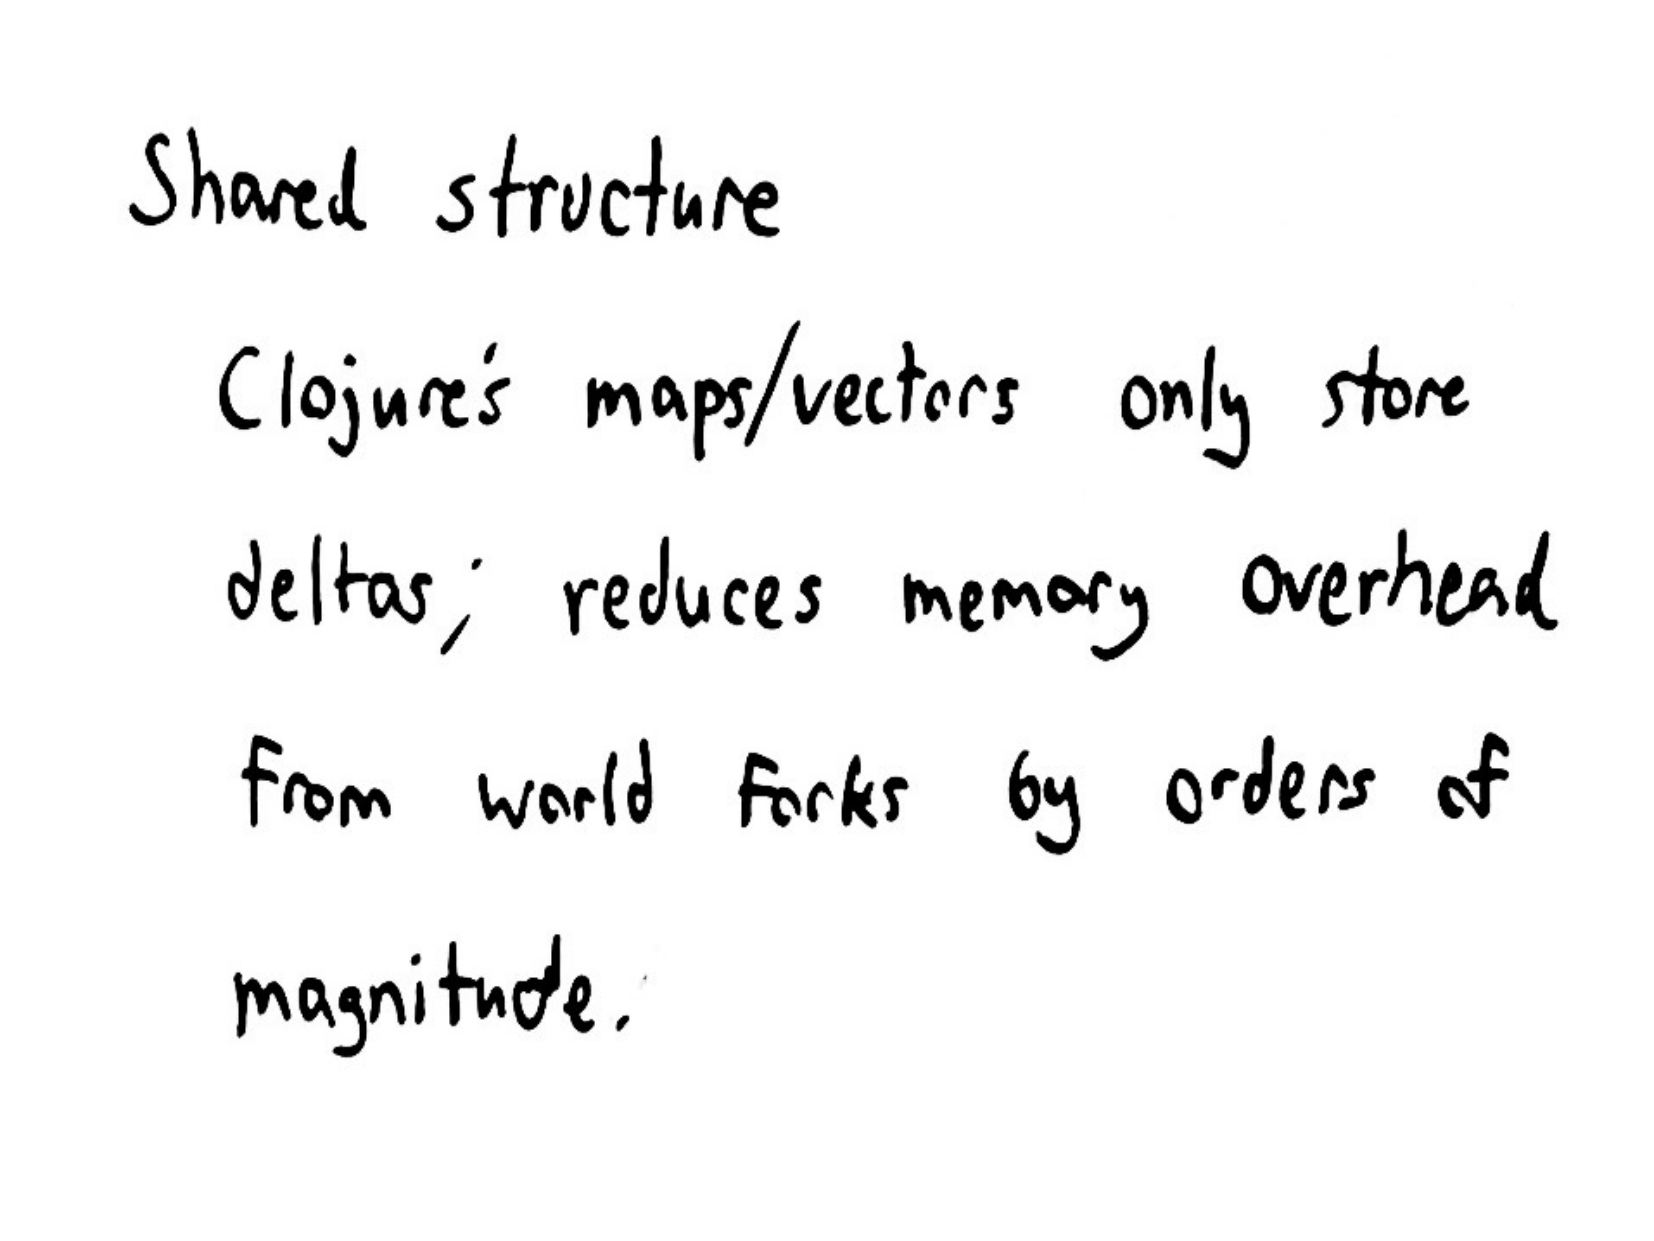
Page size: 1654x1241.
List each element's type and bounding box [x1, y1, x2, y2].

picture [35, 46, 1618, 1126]
